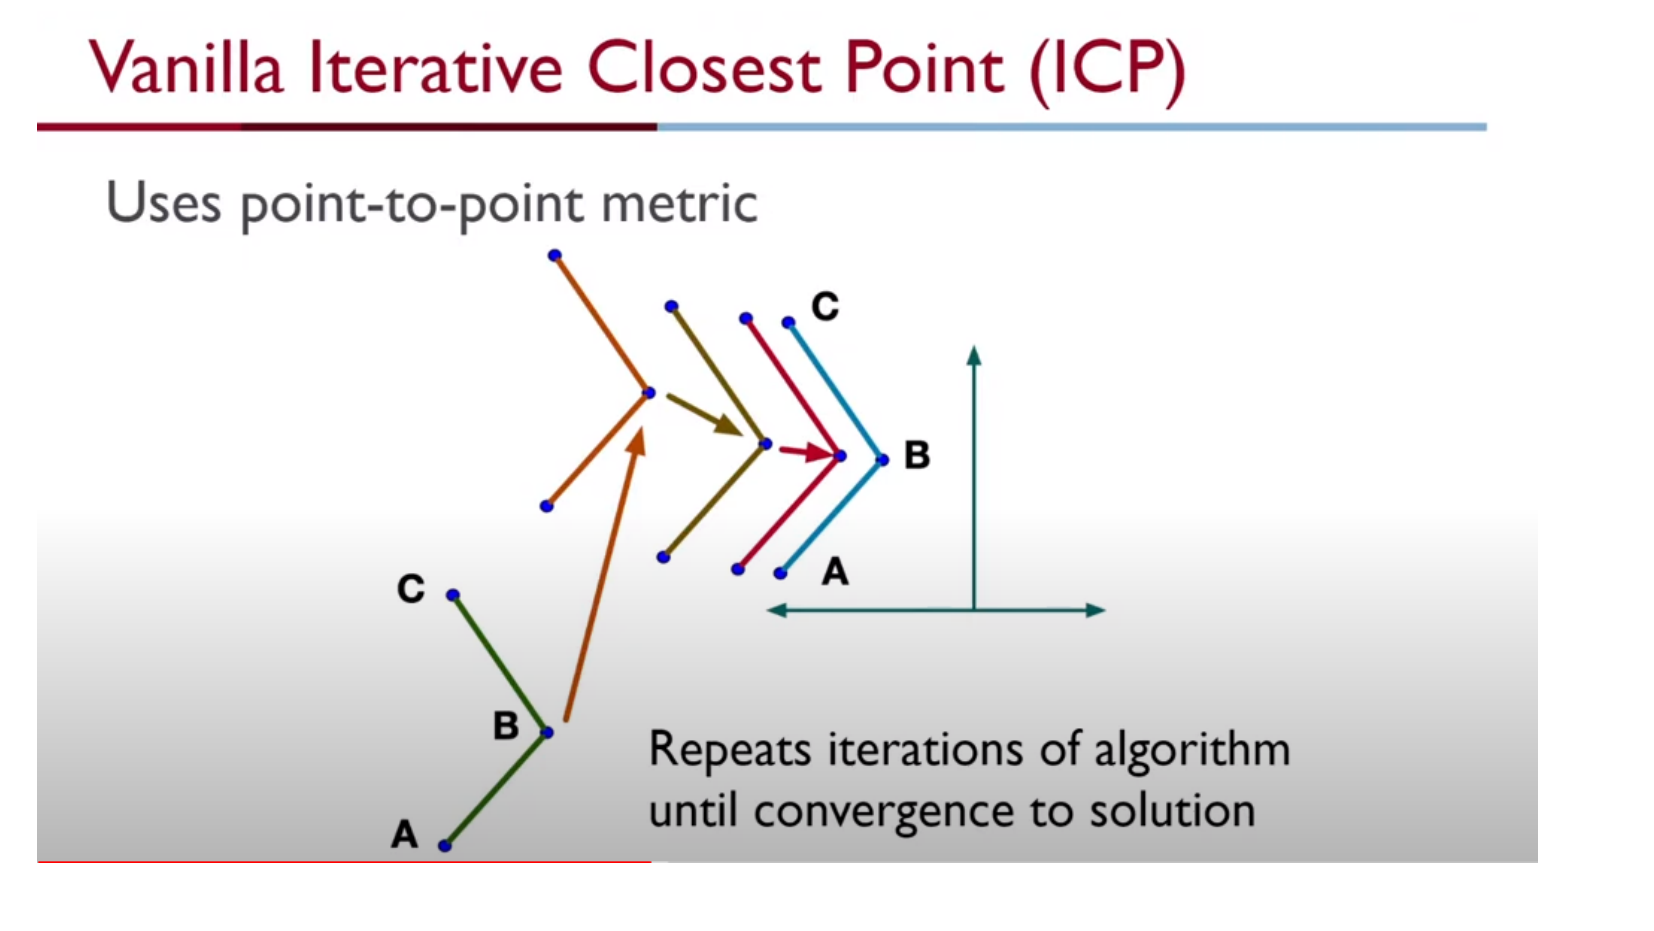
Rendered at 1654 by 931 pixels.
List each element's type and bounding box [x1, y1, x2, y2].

picture [37, 11, 1538, 863]
